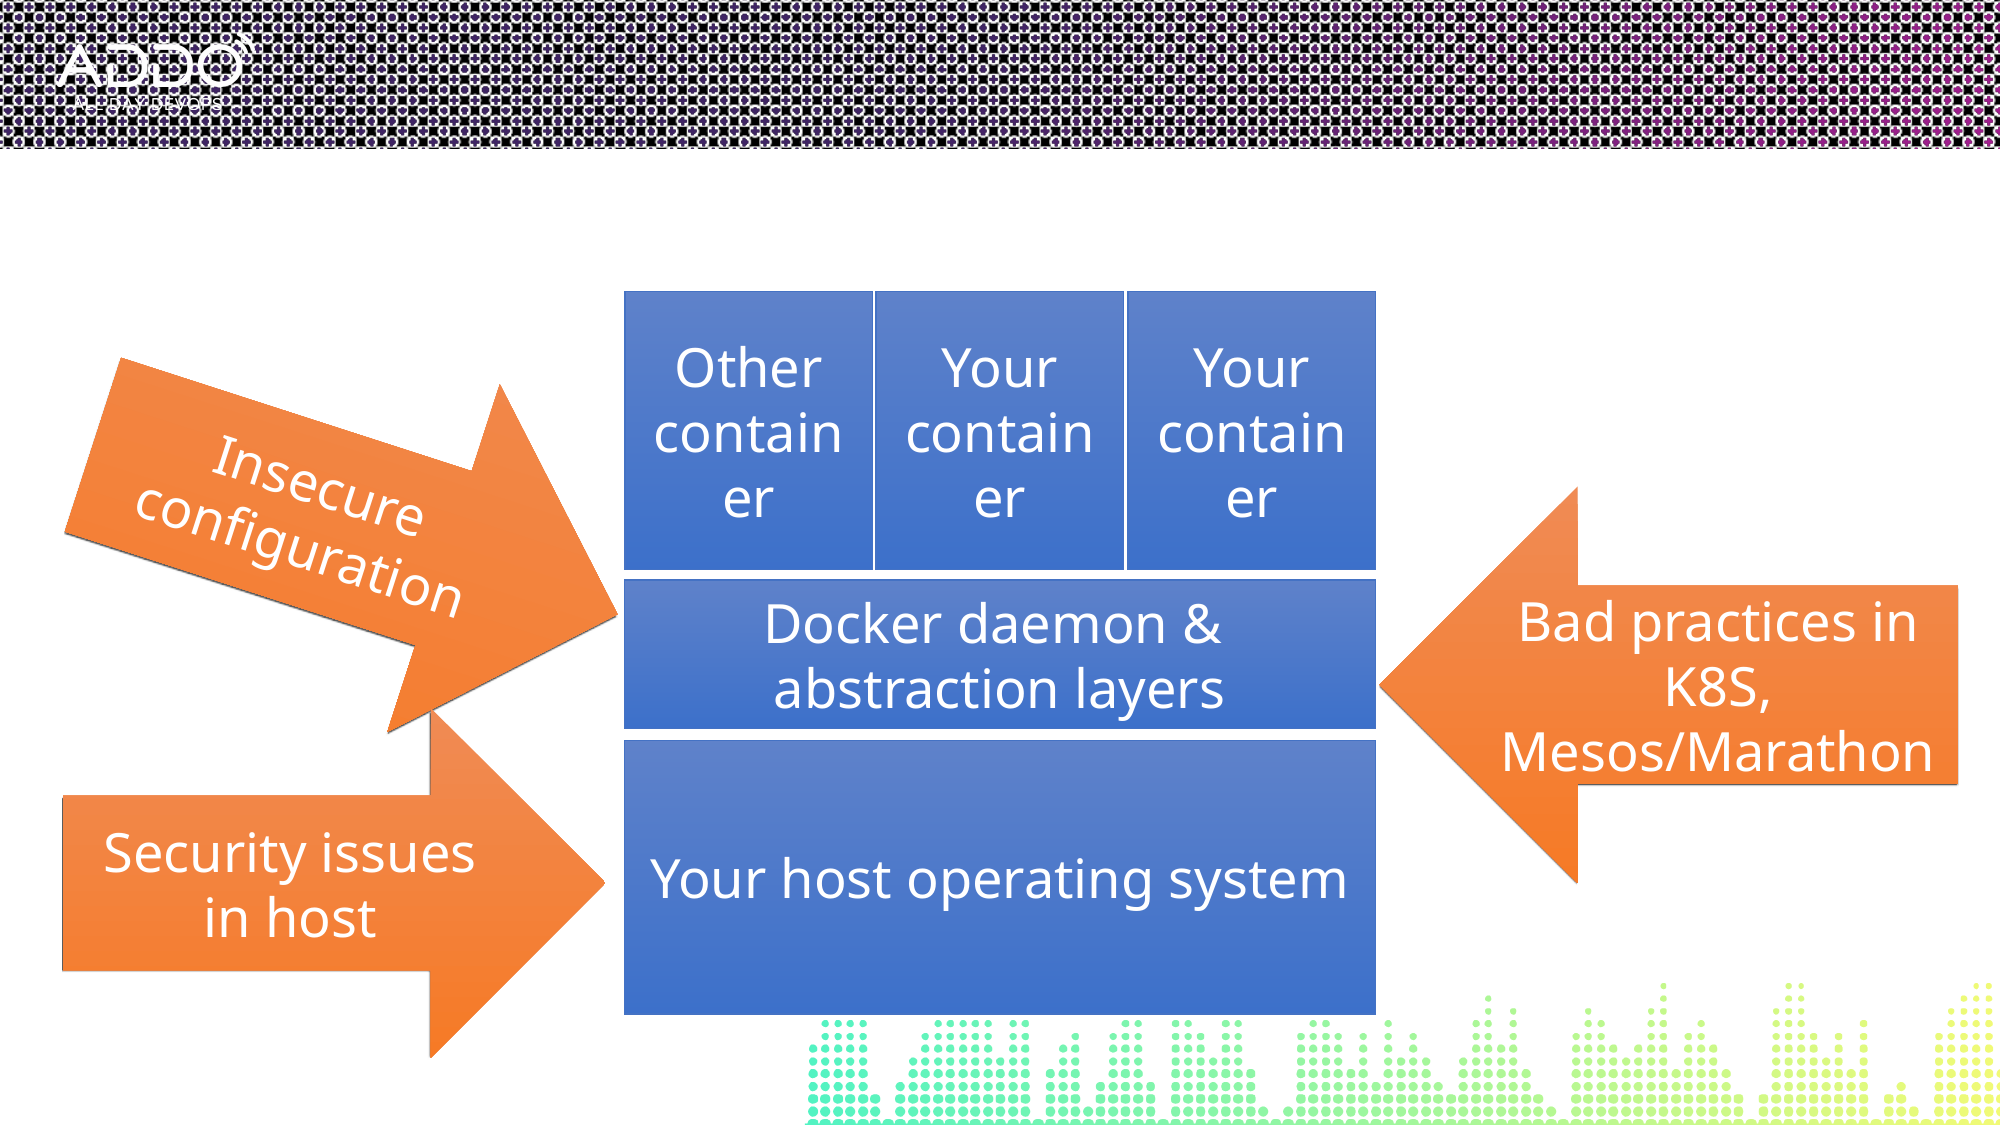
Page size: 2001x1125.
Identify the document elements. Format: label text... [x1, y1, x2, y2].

picture [804, 983, 2000, 1125]
text_box Your container [876, 291, 1124, 570]
text_box Security issues in host [62, 708, 606, 1058]
text_box Your host operating system [624, 740, 1376, 1014]
text_box Other container [625, 291, 873, 570]
text_box Docker daemon & abstraction layers [624, 579, 1376, 729]
text_box Your container [1128, 291, 1376, 570]
picture [0, 0, 2000, 149]
text_box Insecure configuration [64, 357, 618, 732]
text_box Bad practices in K8S, Mesos/Marathon [1379, 486, 1959, 883]
